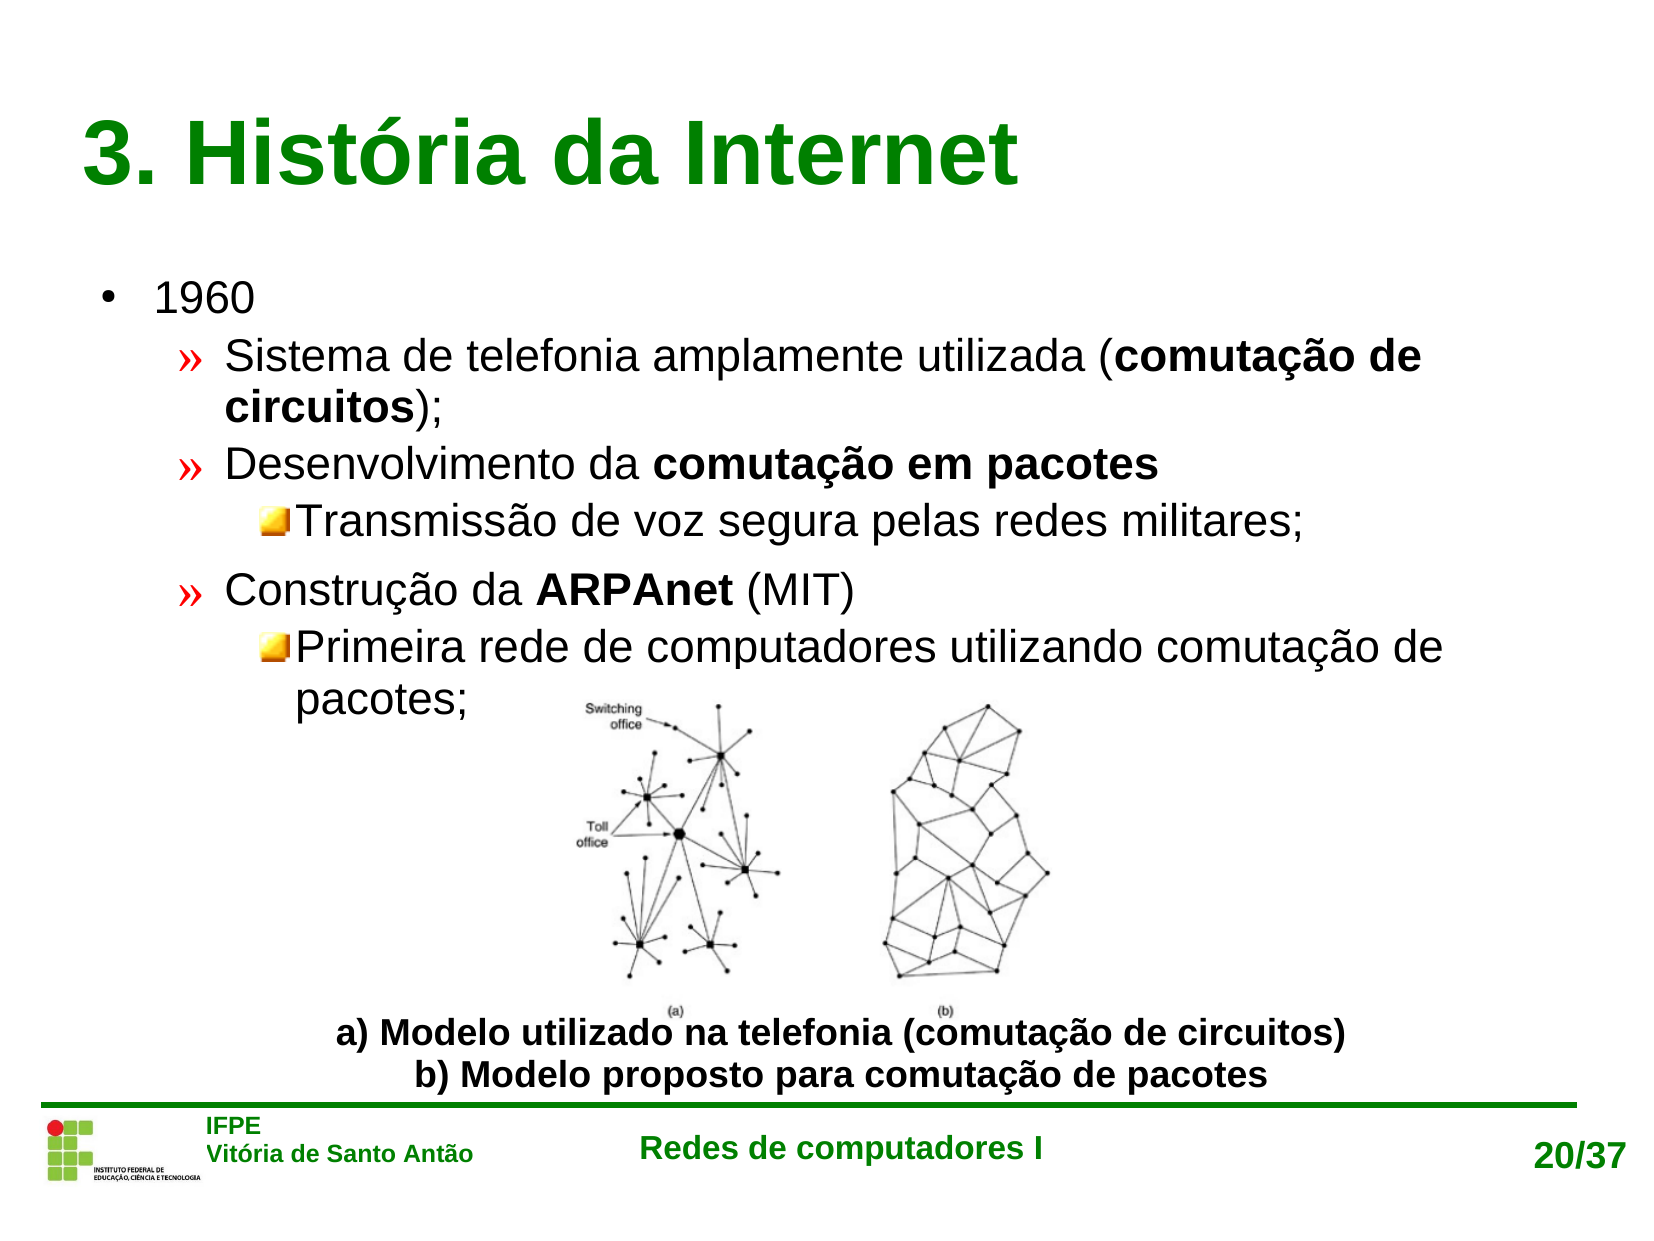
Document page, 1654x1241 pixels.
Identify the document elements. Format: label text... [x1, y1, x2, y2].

title 3. História da Internet [82, 49, 1571, 257]
picture [561, 669, 1063, 1003]
picture [39, 1111, 207, 1191]
list 1960 Sistema de telefonia amplamente utilizada (comutação de circuitos); Desenvolvimento da comutação em pacotes Transmissão de voz segura pelas redes militares; Construção da ARPAnet (MIT) Primeira rede de computadores utilizando comutação de pacotes; [82, 272, 1571, 1091]
text_box a) Modelo utilizado na telefonia (comutação de circuitos) b) Modelo proposto para comutação de pacotes [88, 1003, 1595, 1187]
